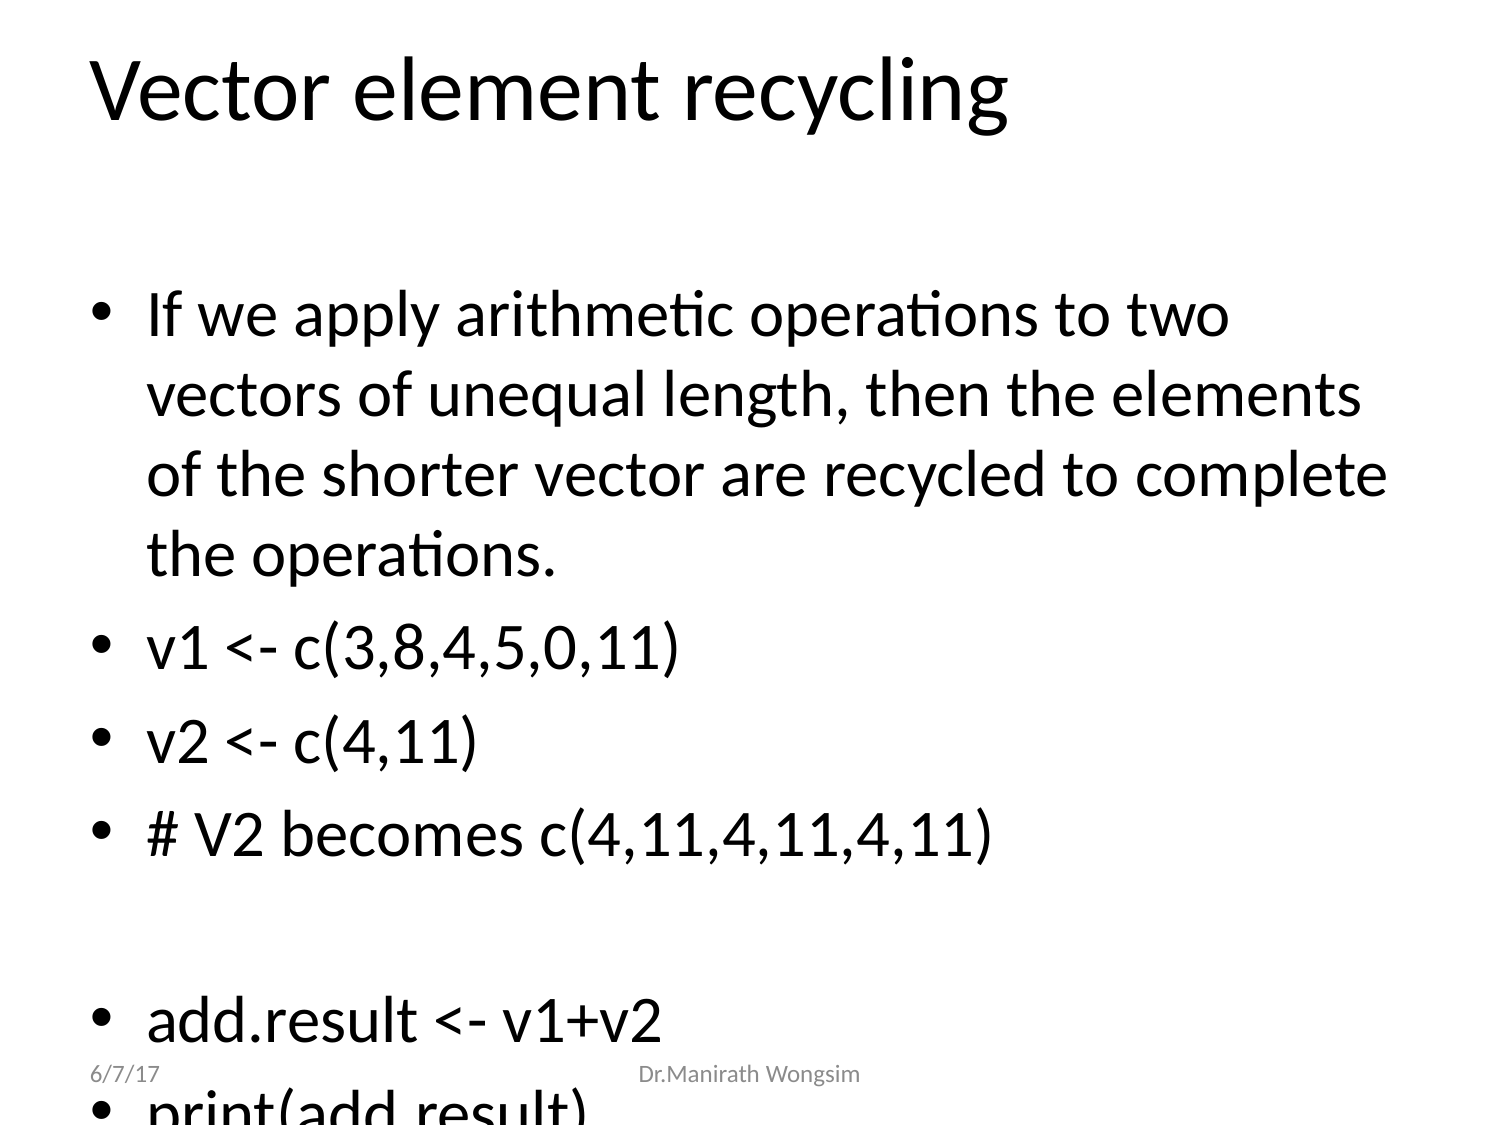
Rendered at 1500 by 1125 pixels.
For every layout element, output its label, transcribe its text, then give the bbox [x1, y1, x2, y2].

text_box 06/07/2017 [74, 1042, 425, 1103]
text_box Dr.Manirath Wongsim [512, 1042, 988, 1103]
text_box Vector element recycling [75, 45, 1425, 233]
text_box If we apply arithmetic operations to two vectors of unequal length, then the elements of the shorter vector are recycled to complete the operations. v1 <- c(3,8,4,5,0,11) v2 <- c(4,11) # V2 becomes c(4,11,4,11,4,11) add.result <- v1+v2 print(add.result) sub.result <- v1-v2 print(sub.result) When we execute the above code, it produces the following result − [1] 7 19 8 16 4 22 [1] -1 -3 0 -6 -4 0 [75, 262, 1425, 1005]
